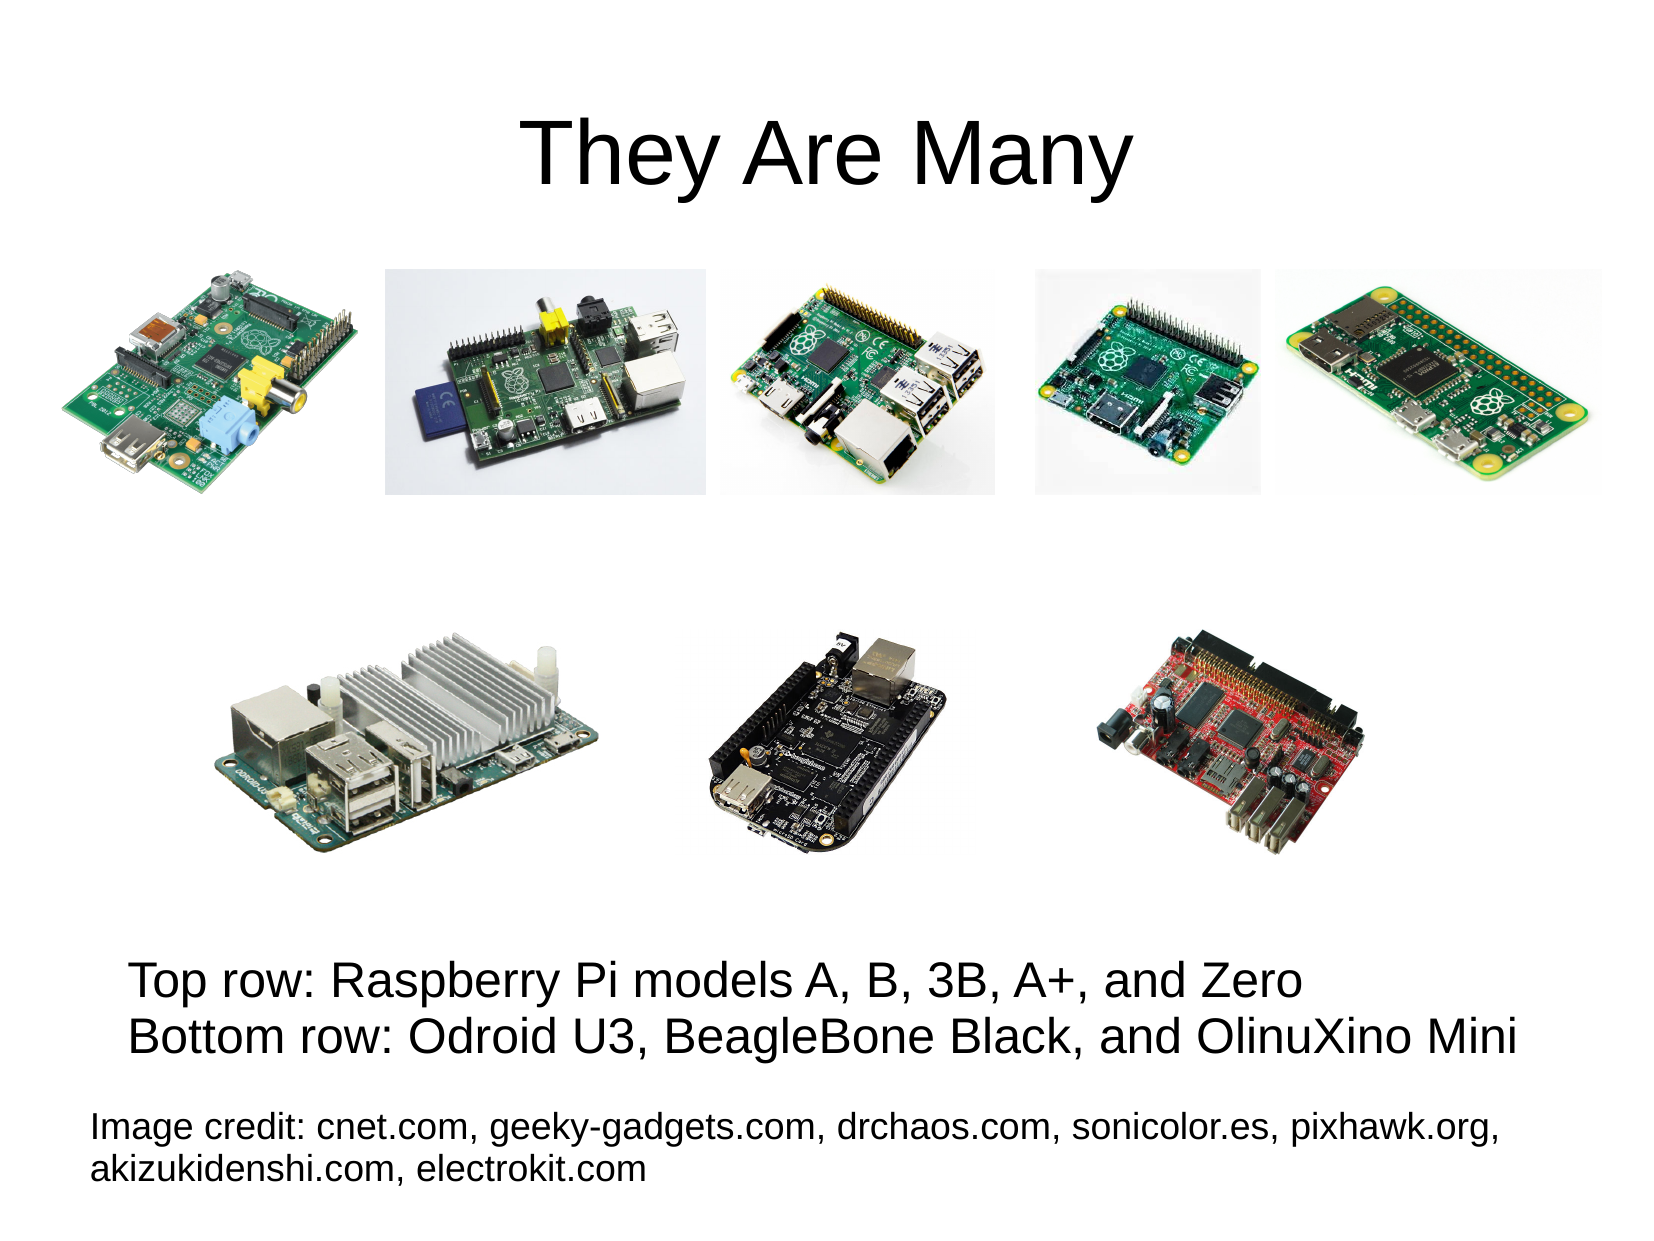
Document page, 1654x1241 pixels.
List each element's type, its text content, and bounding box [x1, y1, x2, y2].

title They Are Many [82, 49, 1571, 257]
picture [211, 629, 601, 856]
picture [675, 629, 976, 856]
picture [720, 269, 995, 496]
text_box Top row: Raspberry Pi models A, B, 3B, A+, and Zero Bottom row: Odroid U3, BeagleBone Black, and OlinuXino Mini [112, 945, 1553, 1072]
picture [1035, 269, 1261, 496]
picture [1275, 269, 1602, 496]
picture [60, 269, 359, 496]
text_box Image credit: cnet.com, geeky-gadgets.com, drchaos.com, sonicolor.es, pixhawk.org, akizukidenshi.com, electrokit.com [75, 1098, 1515, 1197]
picture [1096, 629, 1366, 856]
picture [385, 269, 706, 496]
